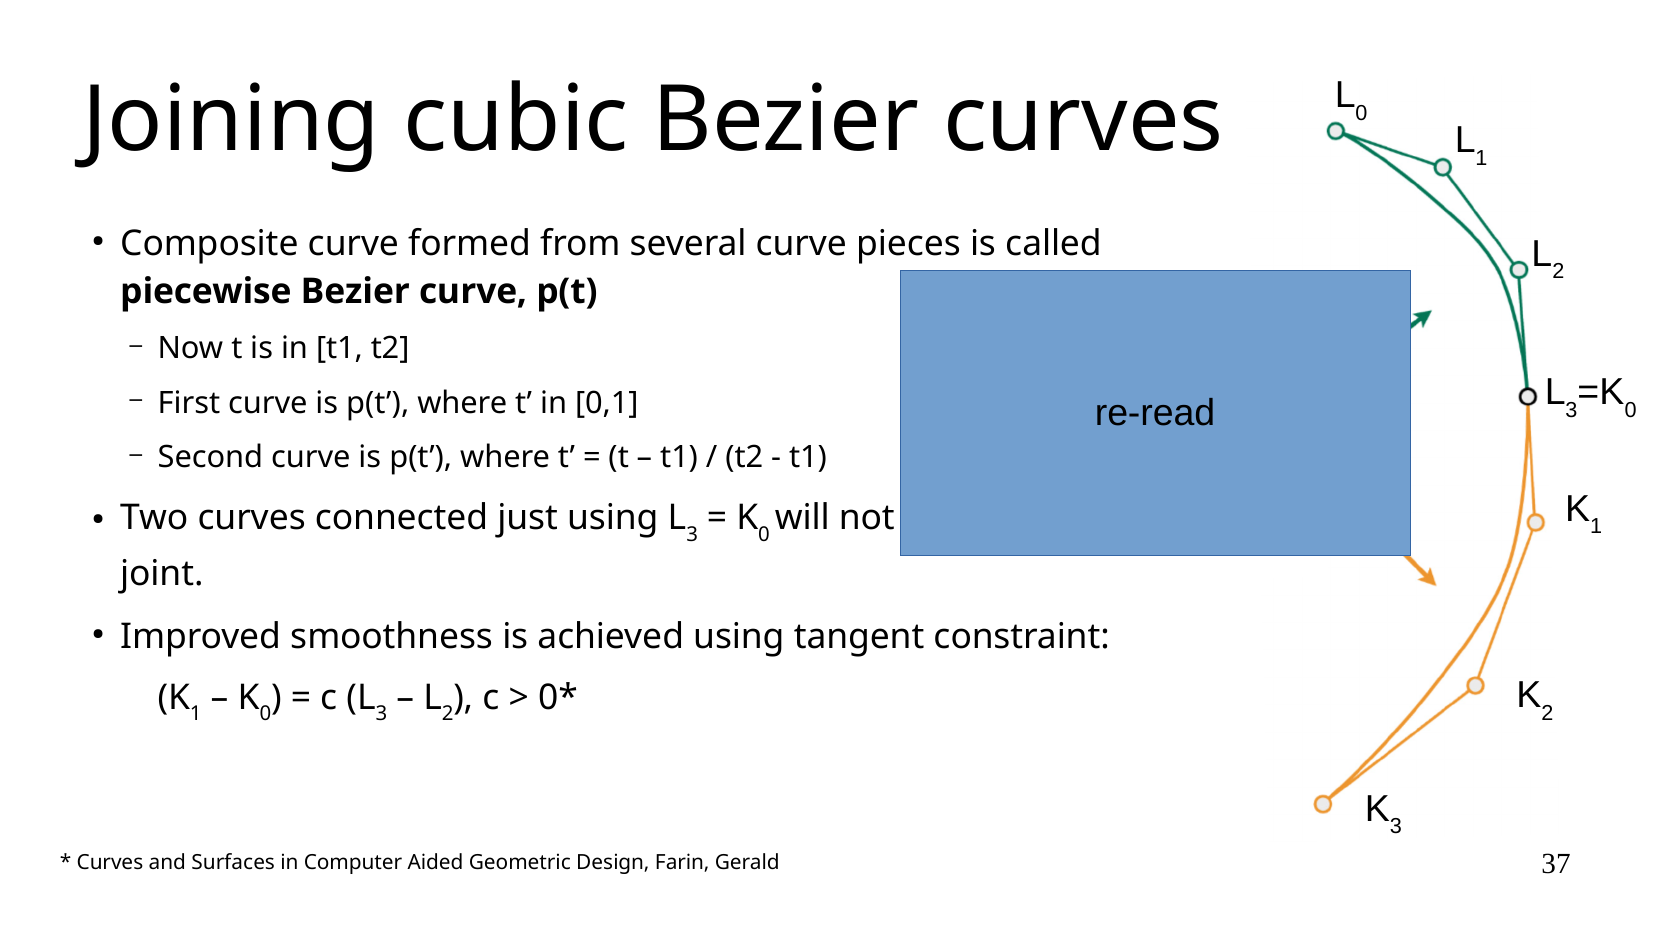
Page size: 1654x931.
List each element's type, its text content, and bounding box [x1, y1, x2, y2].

text_box L2 [1516, 225, 1621, 324]
text_box L3=K0 [1530, 363, 1654, 481]
text_box * Curves and Surfaces in Computer Aided Geometric Design, Farin, Gerald [45, 840, 1351, 881]
text_box L0 [1320, 66, 1424, 166]
text_box K2 [1501, 666, 1606, 766]
list Composite curve formed from several curve pieces is called piecewise Bezier curve, p(t) Now t is in [t1, t2] First curve is p(t’), where t’ in [0,1] Second curve is p(t’), where t’ = (t – t1) / (t2 - t1) Two curves connected just using L3 = K0 will not be smooth at joint. Improved smoothness is achieved using tangent constraint: (K1 – K0) = c (L3 – L2), c > 0* [82, 217, 1126, 758]
picture [1245, 75, 1559, 840]
text_box K3 [1350, 780, 1454, 879]
text_box K1 [1550, 480, 1654, 579]
title Joining cubic Bezier curves [82, 37, 1571, 193]
text_box L1 [1440, 111, 1544, 211]
text_box re-read [900, 270, 1411, 556]
